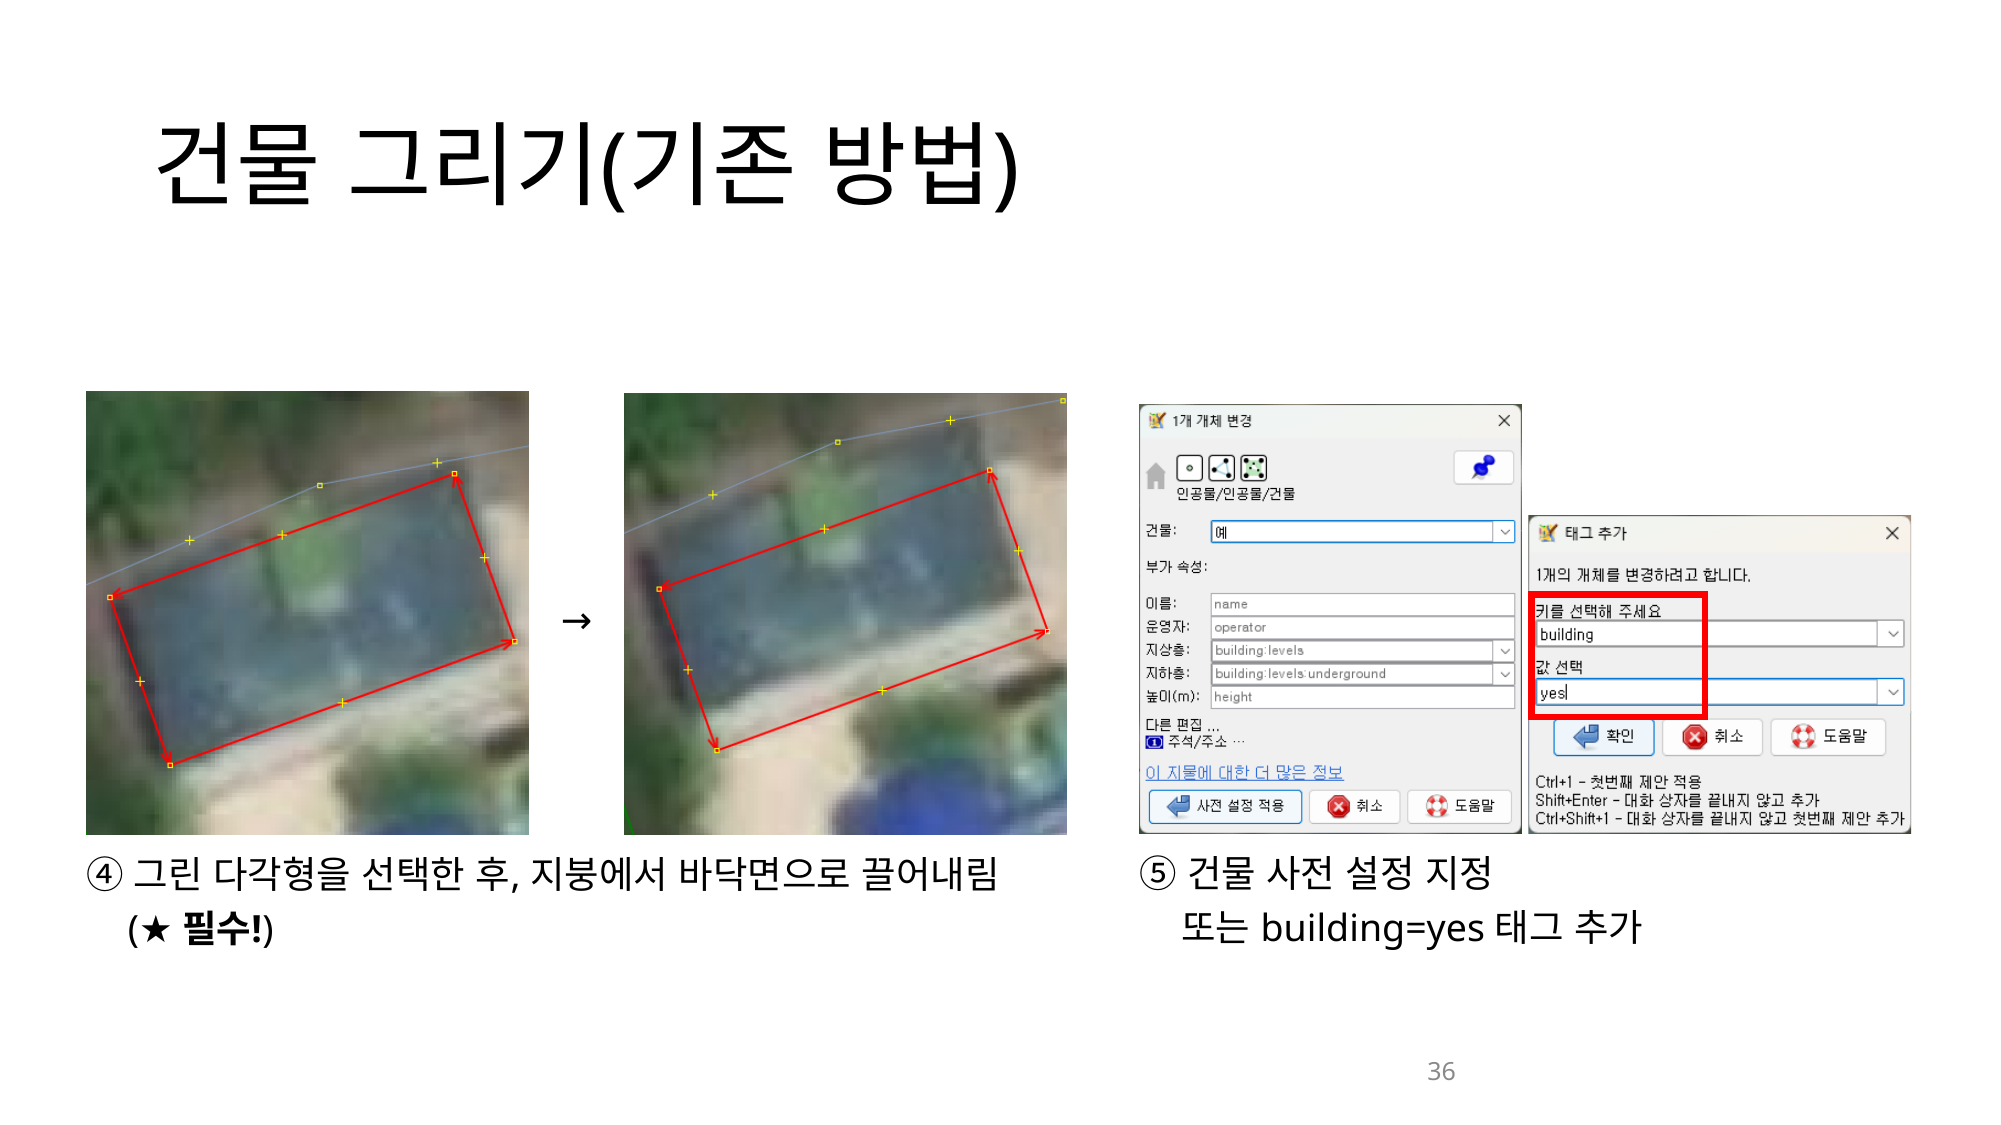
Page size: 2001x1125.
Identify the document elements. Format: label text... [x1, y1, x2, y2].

picture [1535, 598, 1702, 714]
text_box → [518, 587, 635, 642]
picture [1528, 515, 1912, 834]
text_box <숫자> [1412, 1042, 1863, 1103]
title 건물 그리기(기존 방법) [137, 59, 1863, 278]
picture [624, 391, 1067, 835]
picture [1139, 404, 1522, 834]
text_box ④ 그린 다각형을 선택한 후, 지붕에서 바닥면으로 끌어내림 (★ 필수!) [86, 834, 1060, 958]
picture [86, 391, 529, 835]
text_box ⑤ 건물 사전 설정 지정 또는 building=yes 태그 추가 [1139, 833, 1644, 957]
